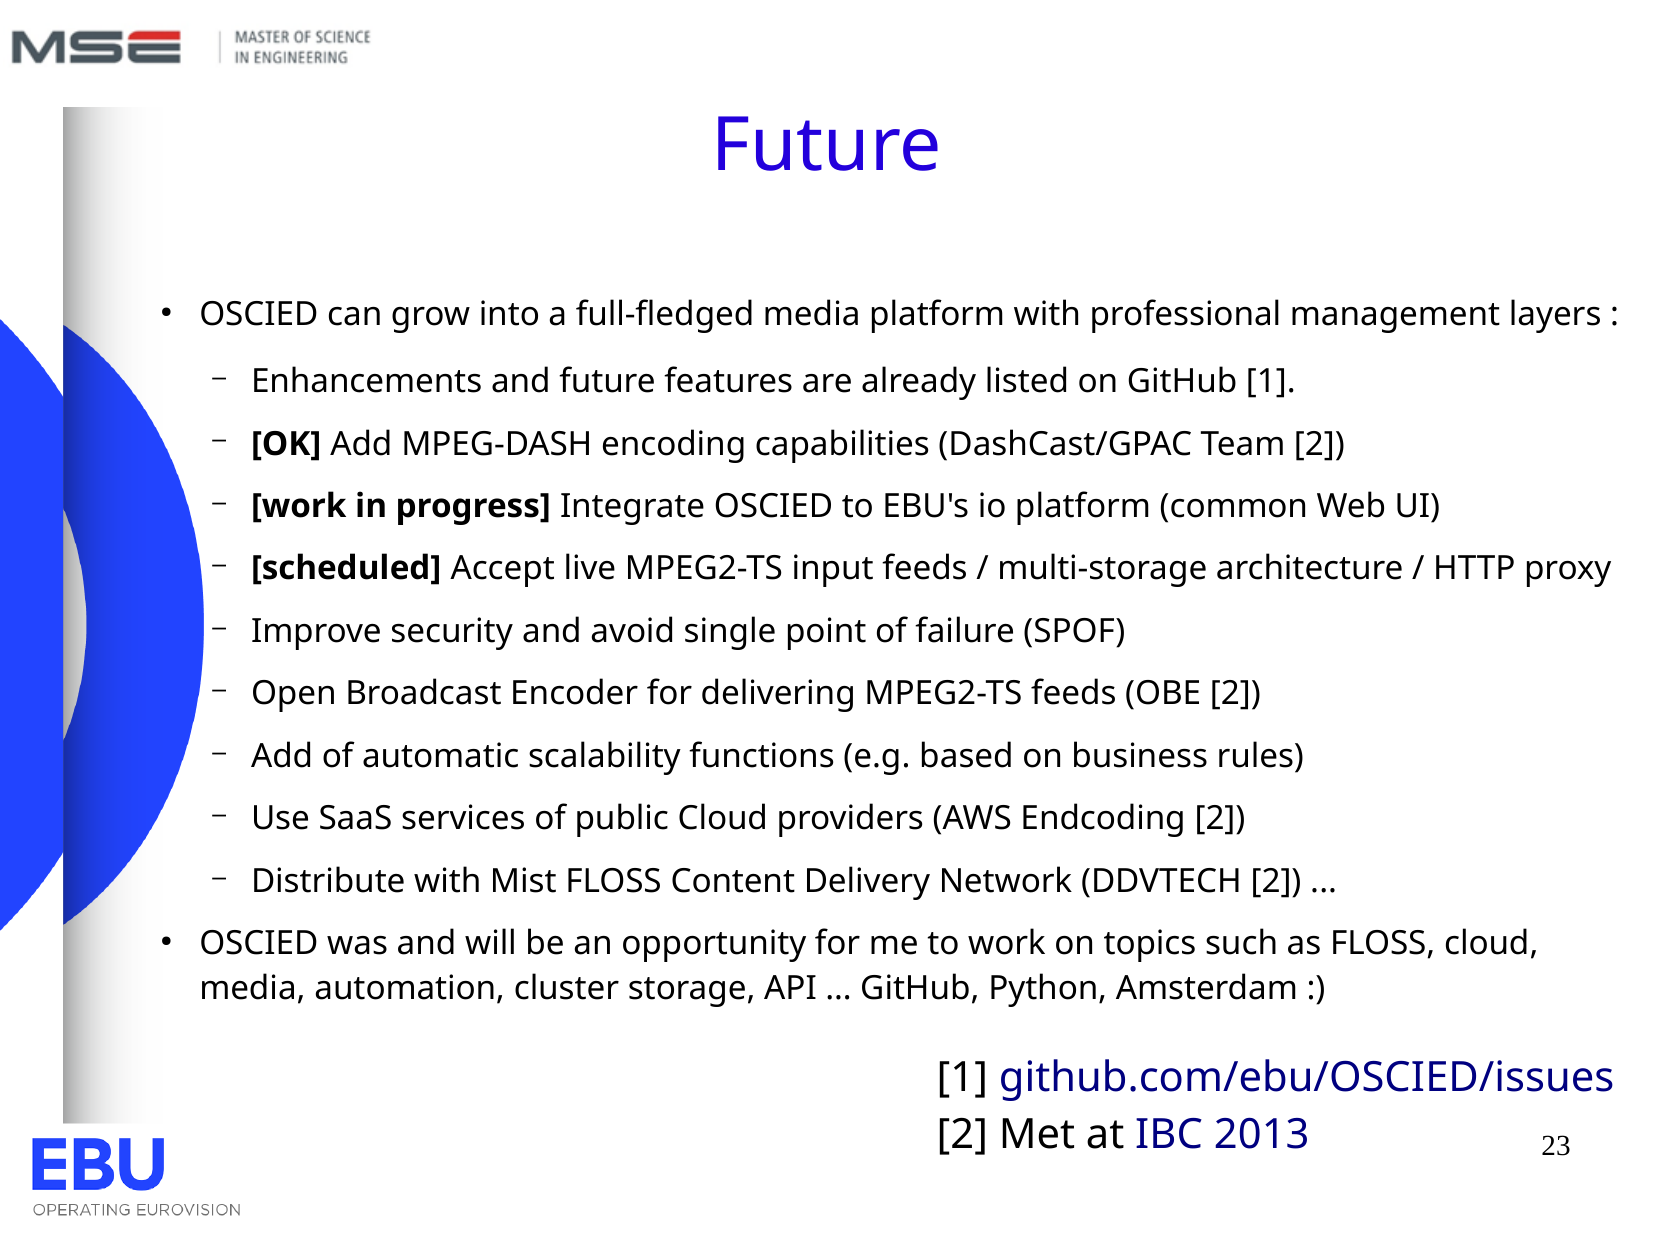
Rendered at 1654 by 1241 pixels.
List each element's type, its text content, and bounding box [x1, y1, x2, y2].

title Future [82, 37, 1571, 245]
picture [0, 0, 1654, 1241]
list OSCIED can grow into a full-fledged media platform with professional management layers : Enhancements and future features are already listed on GitHub [1]. [OK] Add MPEG-DASH encoding capabilities (DashCast/GPAC Team [2]) [work in progress] Integrate OSCIED to EBU's io platform (common Web UI) [scheduled] Accept live MPEG2-TS input feeds / multi-storage architecture / HTTP proxy Improve security and avoid single point of failure (SPOF) Open Broadcast Encoder for delivering MPEG2-TS feeds (OBE [2]) Add of automatic scalability functions (e.g. based on business rules) Use SaaS services of public Cloud providers (AWS Endcoding [2]) Distribute with Mist FLOSS Content Delivery Network (DDVTECH [2]) ... OSCIED was and will be an opportunity for me to work on topics such as FLOSS, cloud, media, automation, cluster storage, API … GitHub, Python, Amsterdam :) [147, 290, 1630, 1052]
text_box [1] github.com/ebu/OSCIED/issues [2] Met at IBC 2013 [921, 1039, 1589, 1149]
